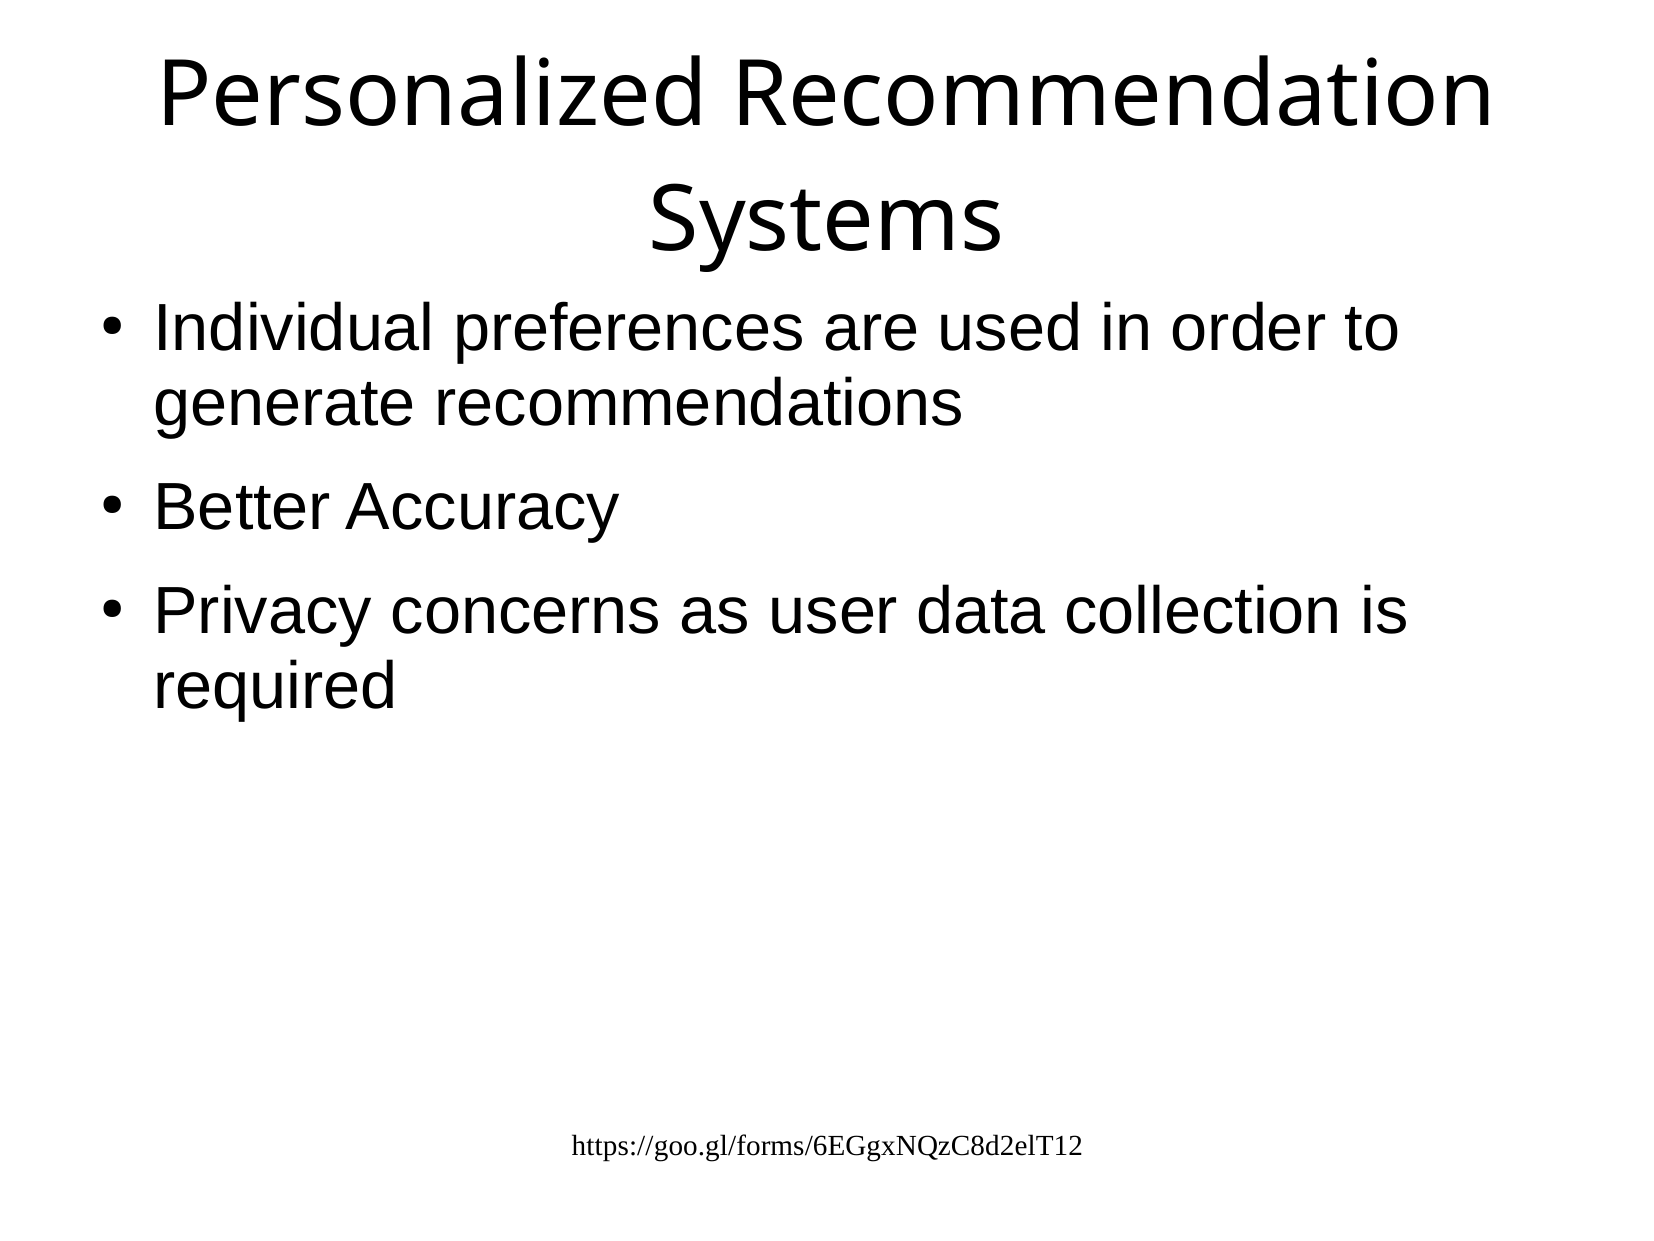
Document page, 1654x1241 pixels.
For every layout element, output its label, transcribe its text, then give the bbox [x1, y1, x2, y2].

list Individual preferences are used in order to generate recommendations Better Accuracy Privacy concerns as user data collection is required [82, 290, 1571, 1010]
title Personalized Recommendation Systems [82, 49, 1571, 257]
